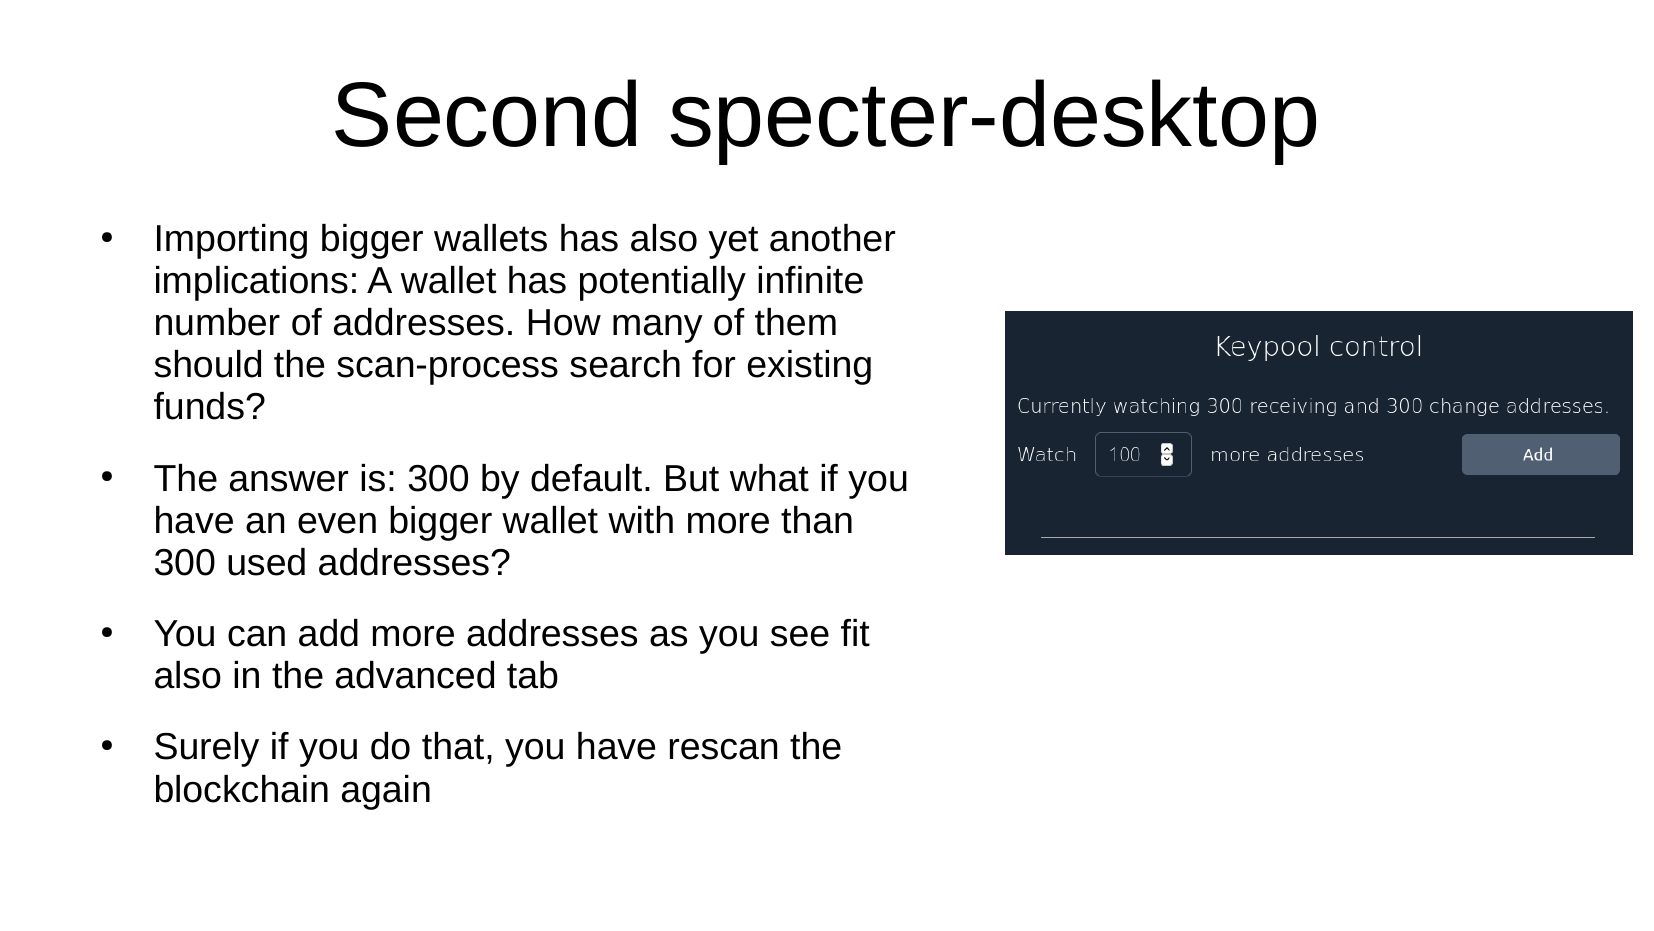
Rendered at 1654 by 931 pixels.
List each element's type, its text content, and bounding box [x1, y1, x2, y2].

list Importing bigger wallets has also yet another implications: A wallet has potentially infinite number of addresses. How many of them should the scan-process search for existing funds? The answer is: 300 by default. But what if you have an even bigger wallet with more than 300 used addresses? You can add more addresses as you see fit also in the advanced tab Surely if you do that, you have rescan the blockchain again [82, 217, 916, 841]
picture [1005, 311, 1633, 556]
title Second specter-desktop [82, 37, 1571, 193]
